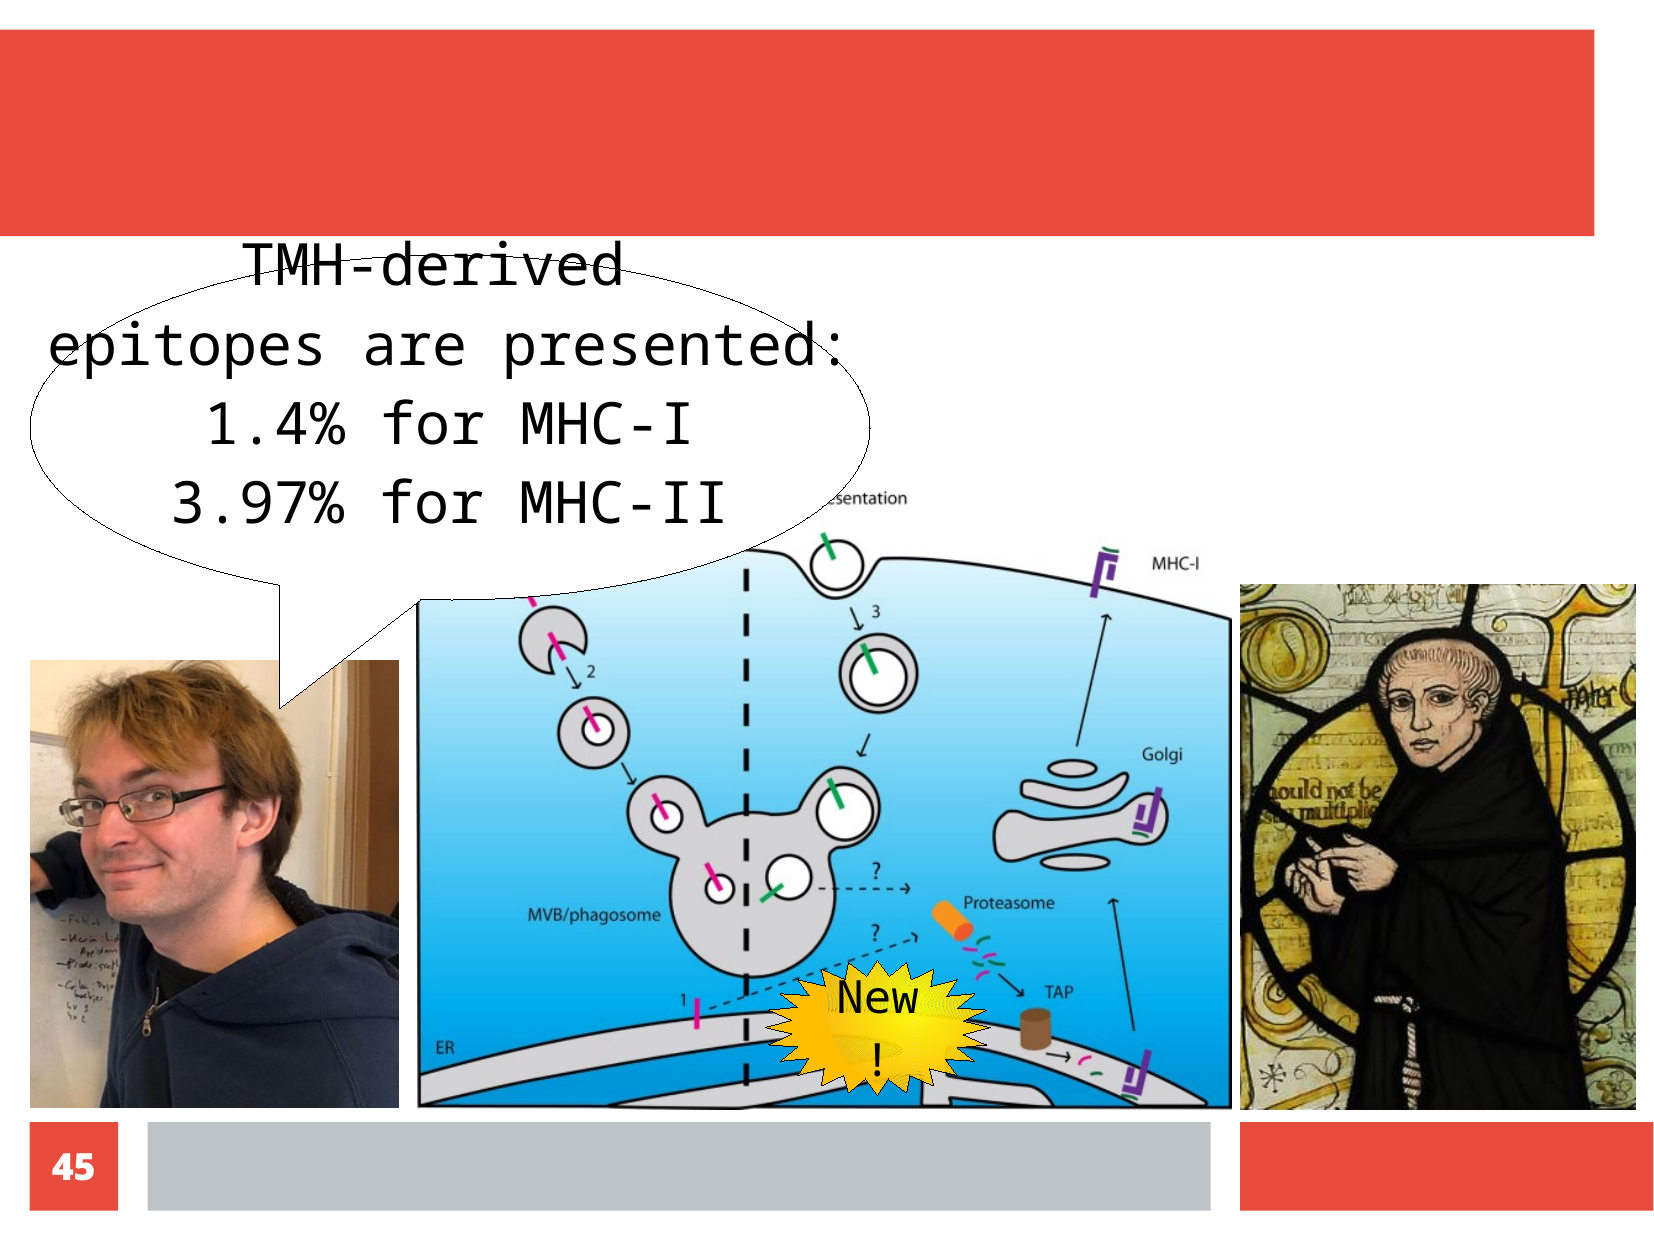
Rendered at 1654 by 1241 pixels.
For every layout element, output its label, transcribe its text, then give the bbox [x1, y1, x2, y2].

text_box New! [765, 960, 991, 1096]
picture [30, 660, 399, 1108]
picture [416, 479, 1232, 1111]
picture [1240, 584, 1636, 1111]
text_box TMH-derived epitopes are presented: 1.4% for MHC-I 3.97% for MHC-II [30, 255, 871, 709]
